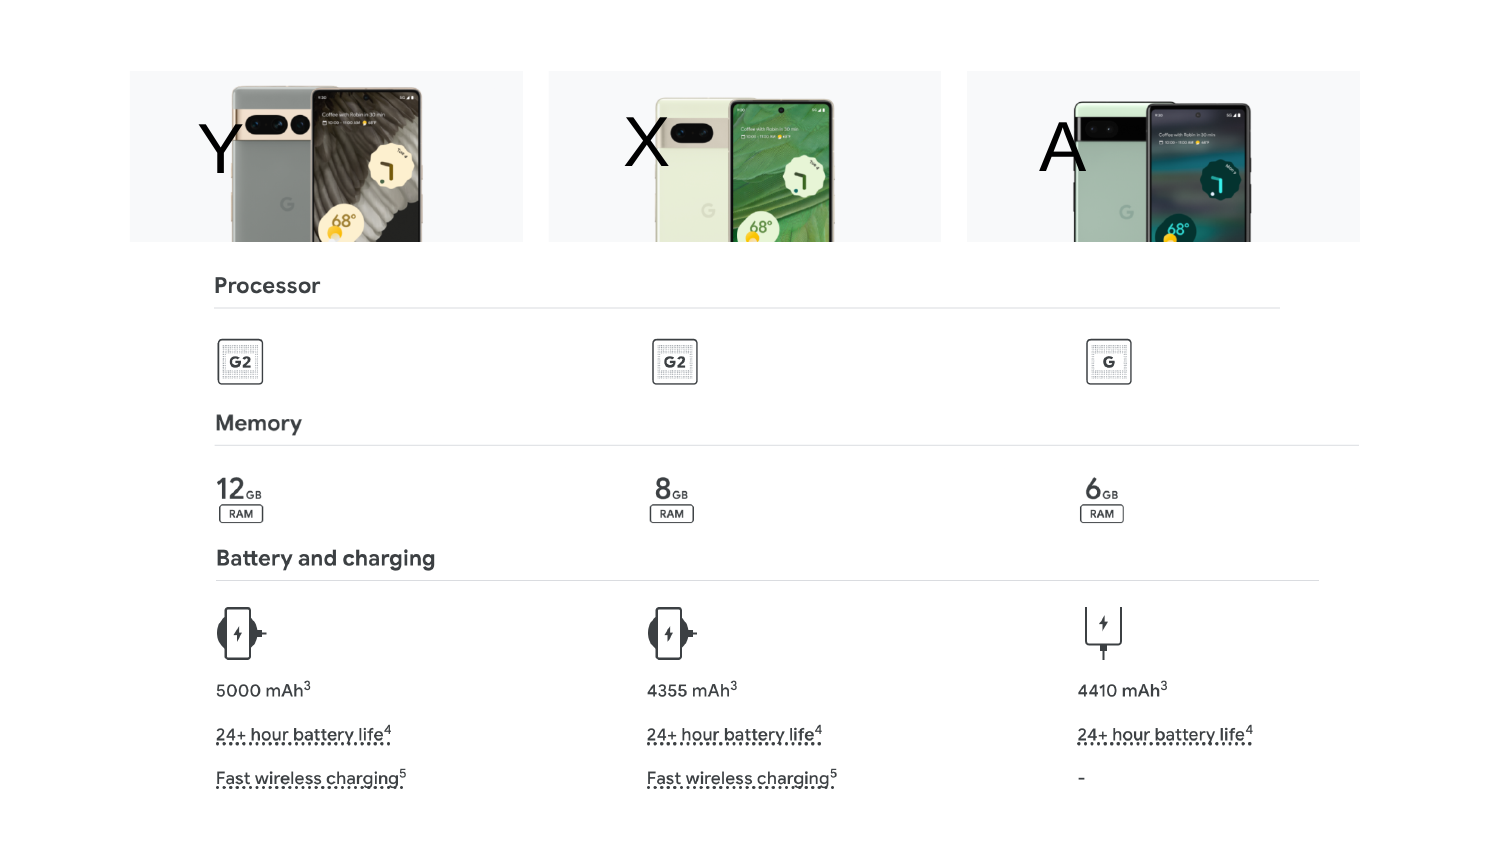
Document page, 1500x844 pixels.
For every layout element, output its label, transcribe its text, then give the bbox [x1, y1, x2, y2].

picture [202, 260, 1359, 819]
text_box X [608, 80, 692, 196]
picture [76, 71, 1391, 242]
text_box Y [182, 87, 266, 203]
text_box A [1024, 85, 1108, 201]
